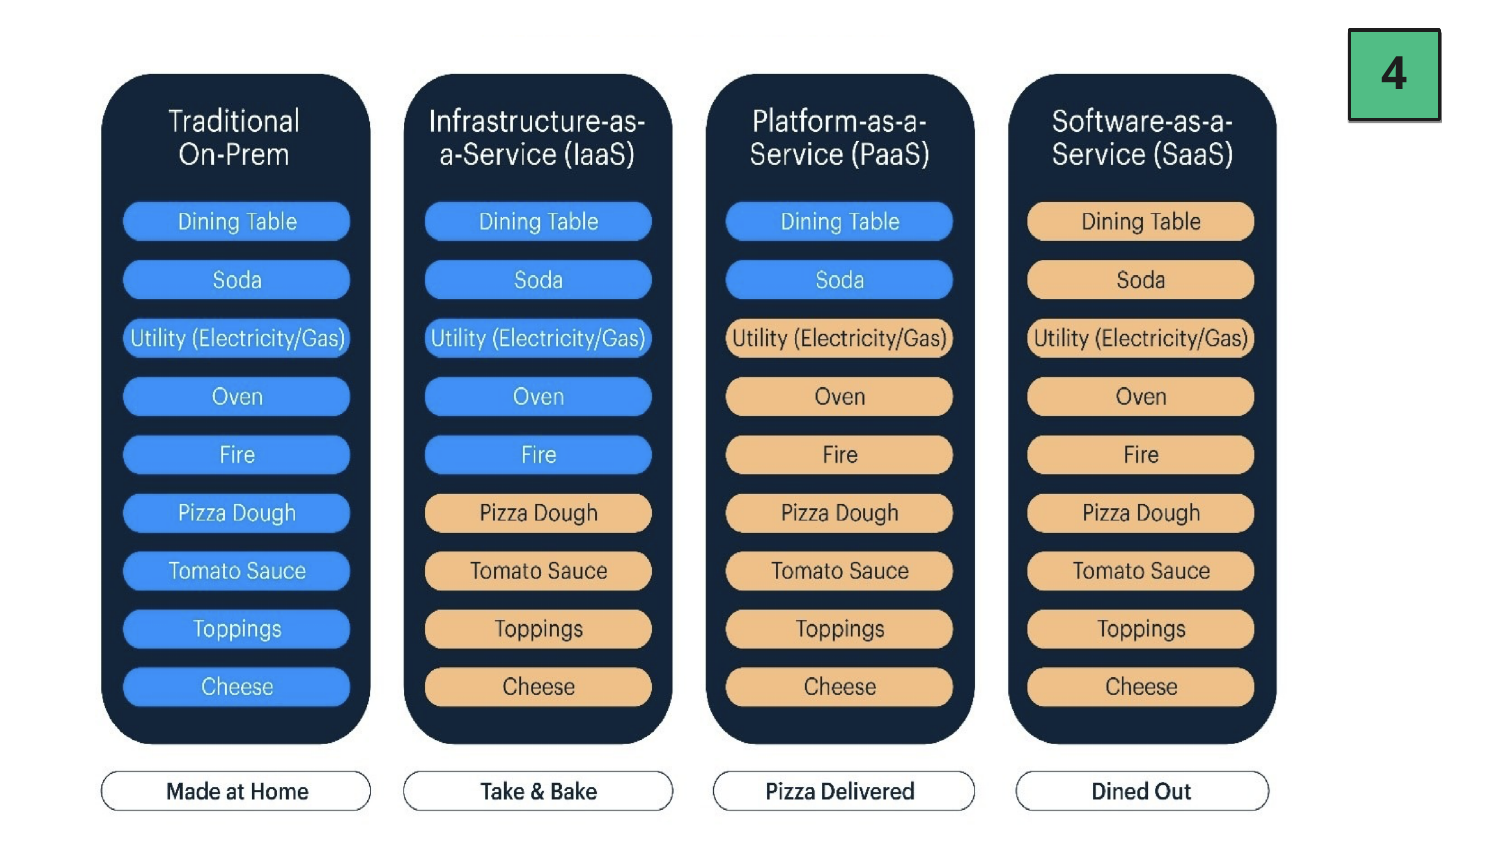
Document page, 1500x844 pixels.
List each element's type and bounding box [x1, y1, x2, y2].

picture [66, 35, 1308, 830]
